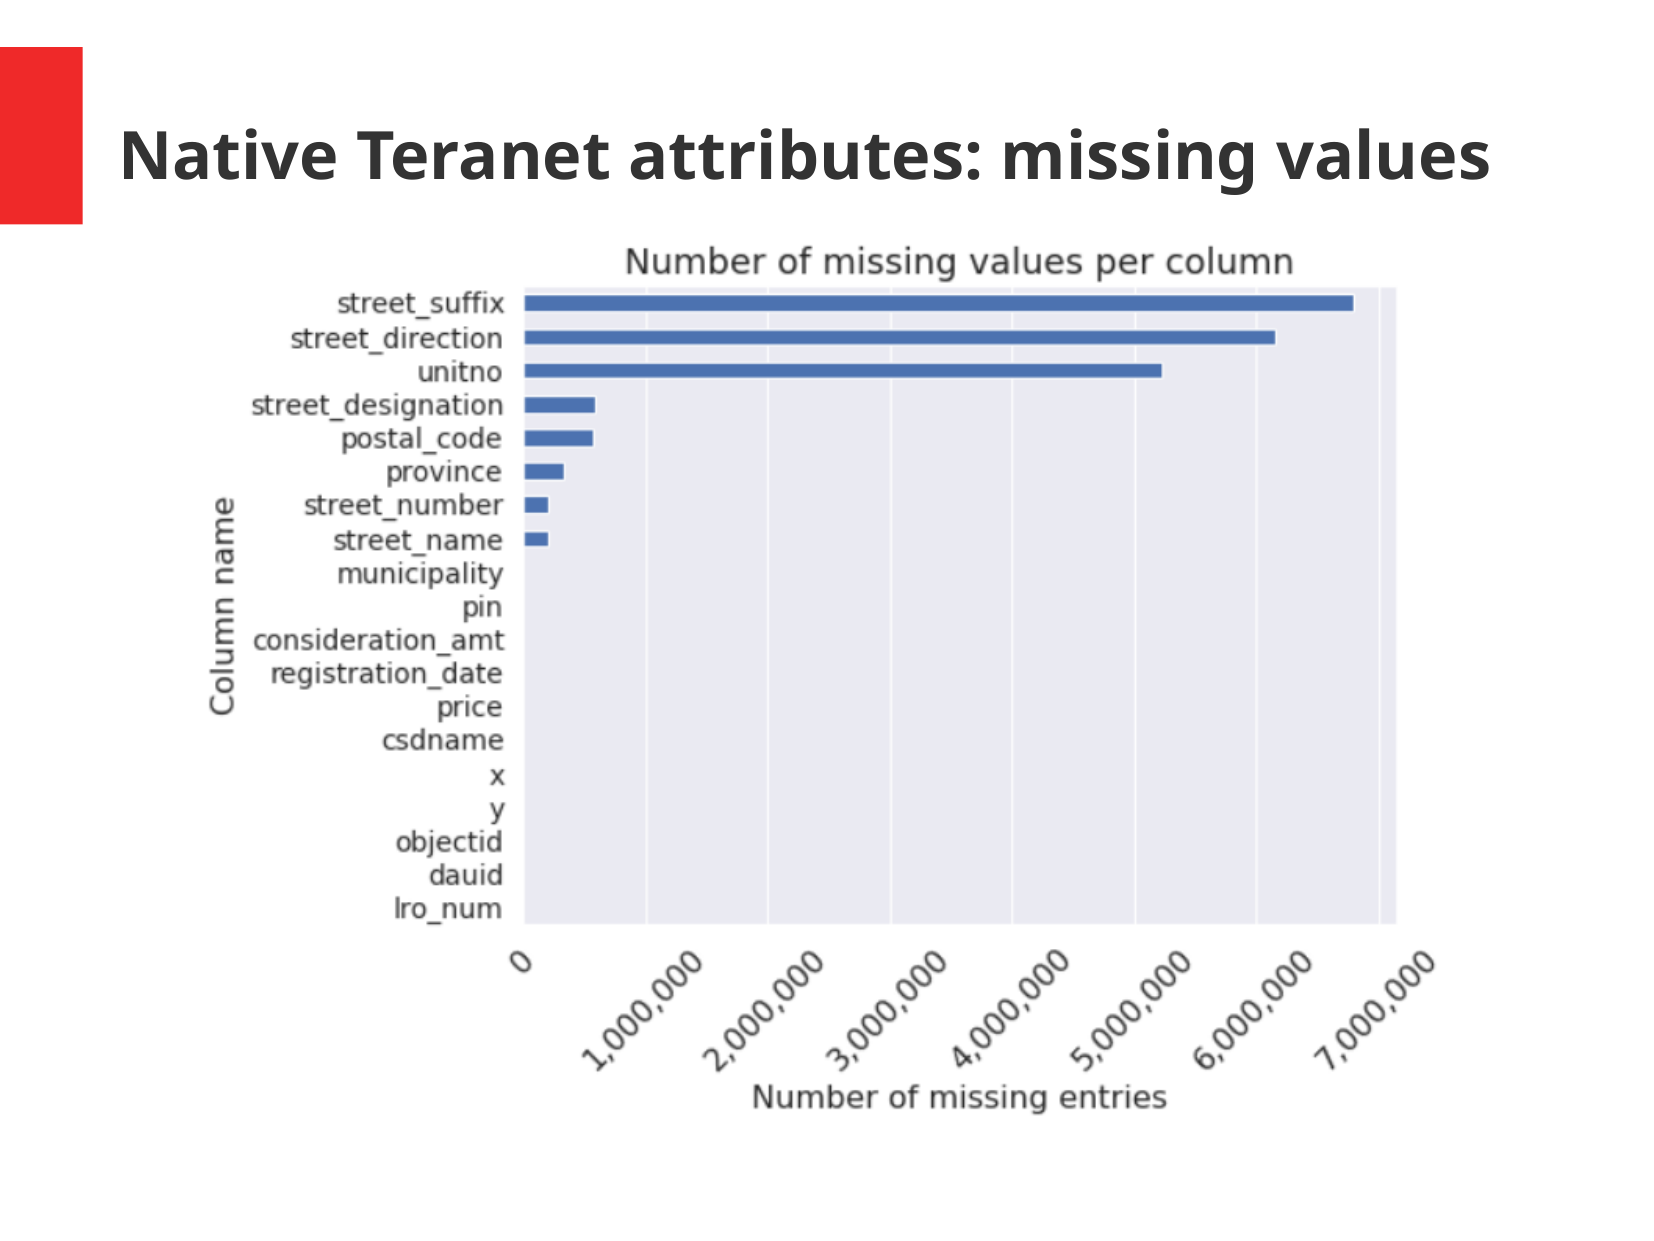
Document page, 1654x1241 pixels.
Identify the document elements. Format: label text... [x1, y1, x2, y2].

picture [200, 236, 1454, 1128]
text_box Native Teranet attributes: missing values [118, 112, 1571, 194]
